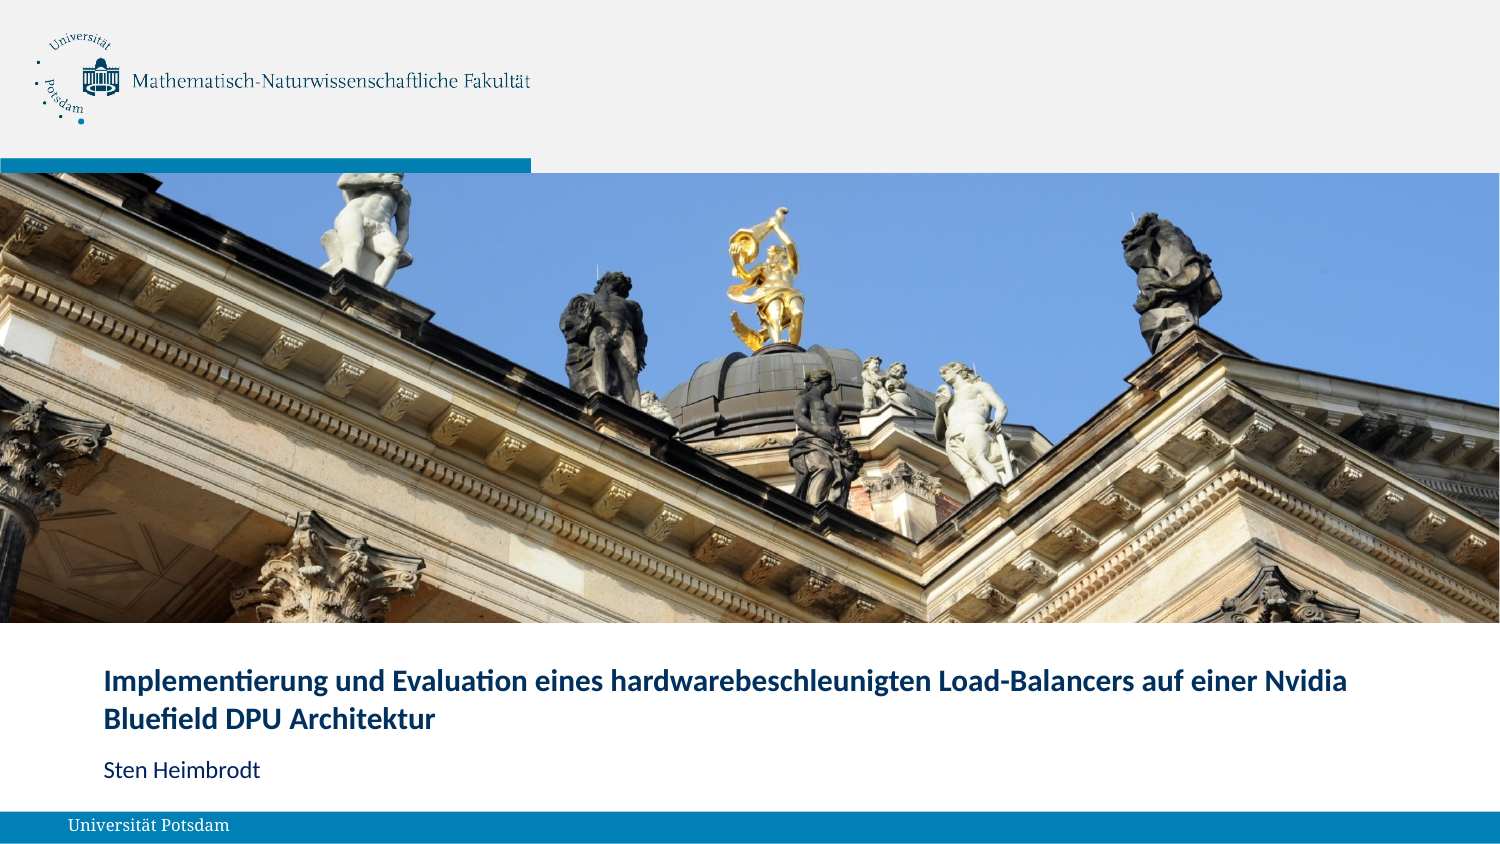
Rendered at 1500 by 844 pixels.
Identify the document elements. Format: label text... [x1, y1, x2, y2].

picture [0, 33, 531, 158]
picture [0, 173, 1500, 623]
title Implementierung und Evaluation eines hardwarebeschleunigten Load-Balancers auf einer Nvidia Bluefield DPU Architektur [88, 682, 1418, 713]
list Sten Heimbrodt [88, 746, 1395, 792]
